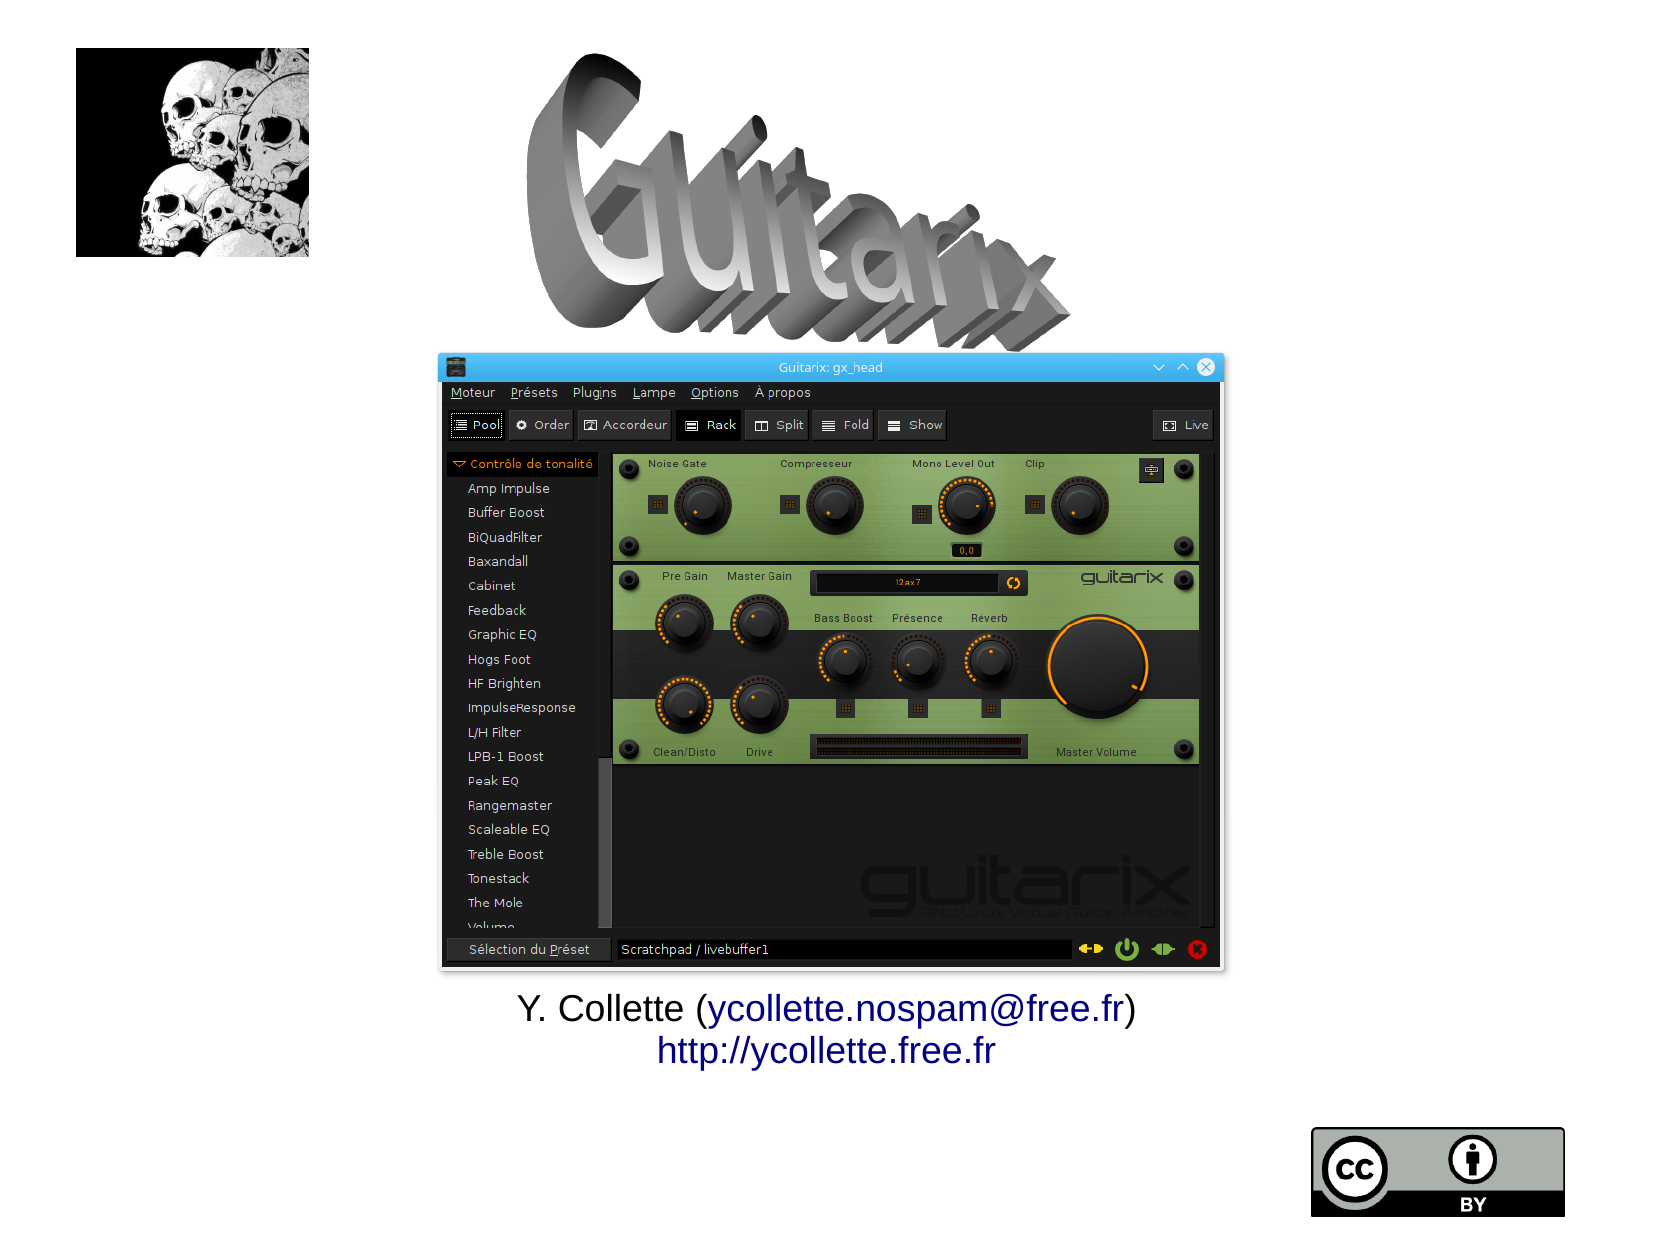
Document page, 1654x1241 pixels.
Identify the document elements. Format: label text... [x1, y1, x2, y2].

text_box Y. Collette (ycollette.nospam@free.fr) http://ycollette.free.fr [496, 984, 1158, 1080]
picture [1311, 1127, 1565, 1217]
picture [76, 48, 309, 257]
picture [431, 346, 1236, 984]
